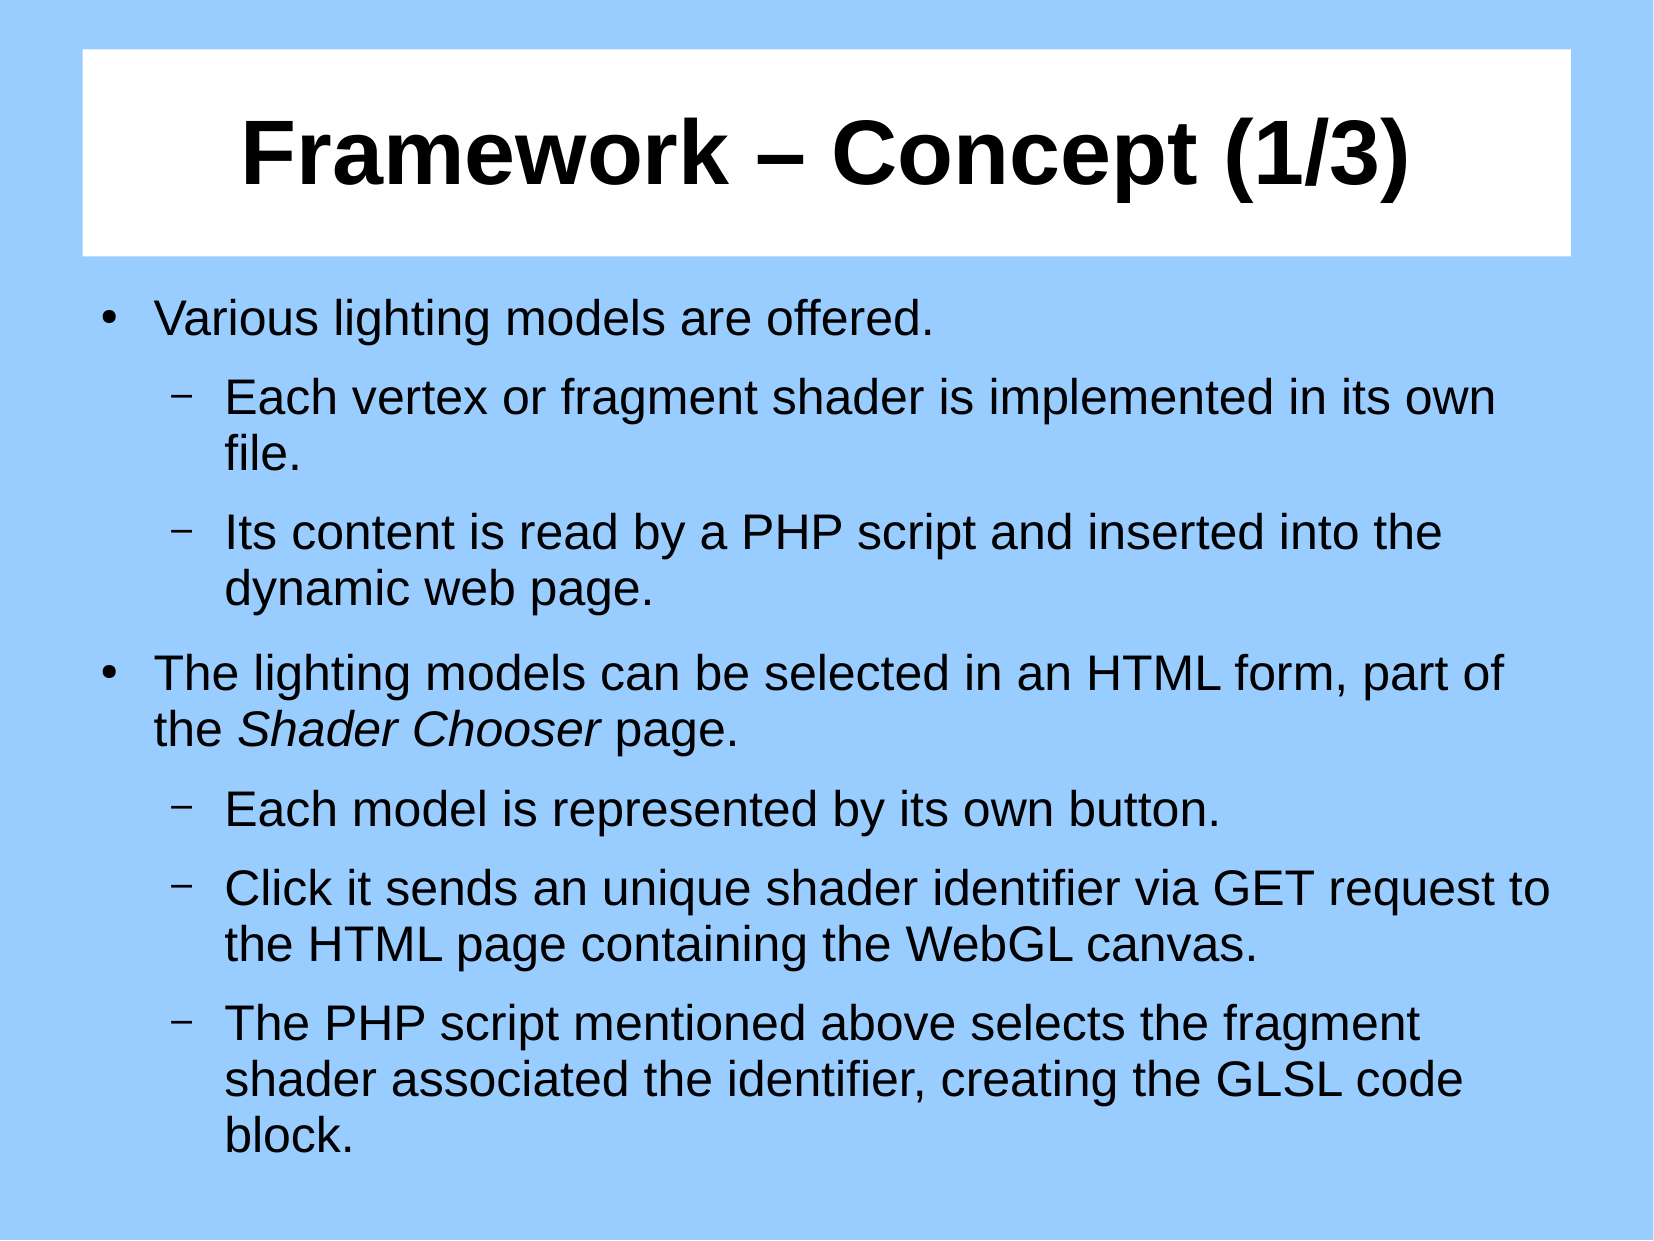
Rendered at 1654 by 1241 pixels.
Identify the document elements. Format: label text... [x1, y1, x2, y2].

list Various lighting models are offered. Each vertex or fragment shader is implemented in its own file. Its content is read by a PHP script and inserted into the dynamic web page. The lighting models can be selected in an HTML form, part of the Shader Chooser page. Each model is represented by its own button. Click it sends an unique shader identifier via GET request to the HTML page containing the WebGL canvas. The PHP script mentioned above selects the fragment shader associated the identifier, creating the GLSL code block. [82, 290, 1571, 1170]
title Framework – Concept (1/3) [82, 49, 1571, 257]
